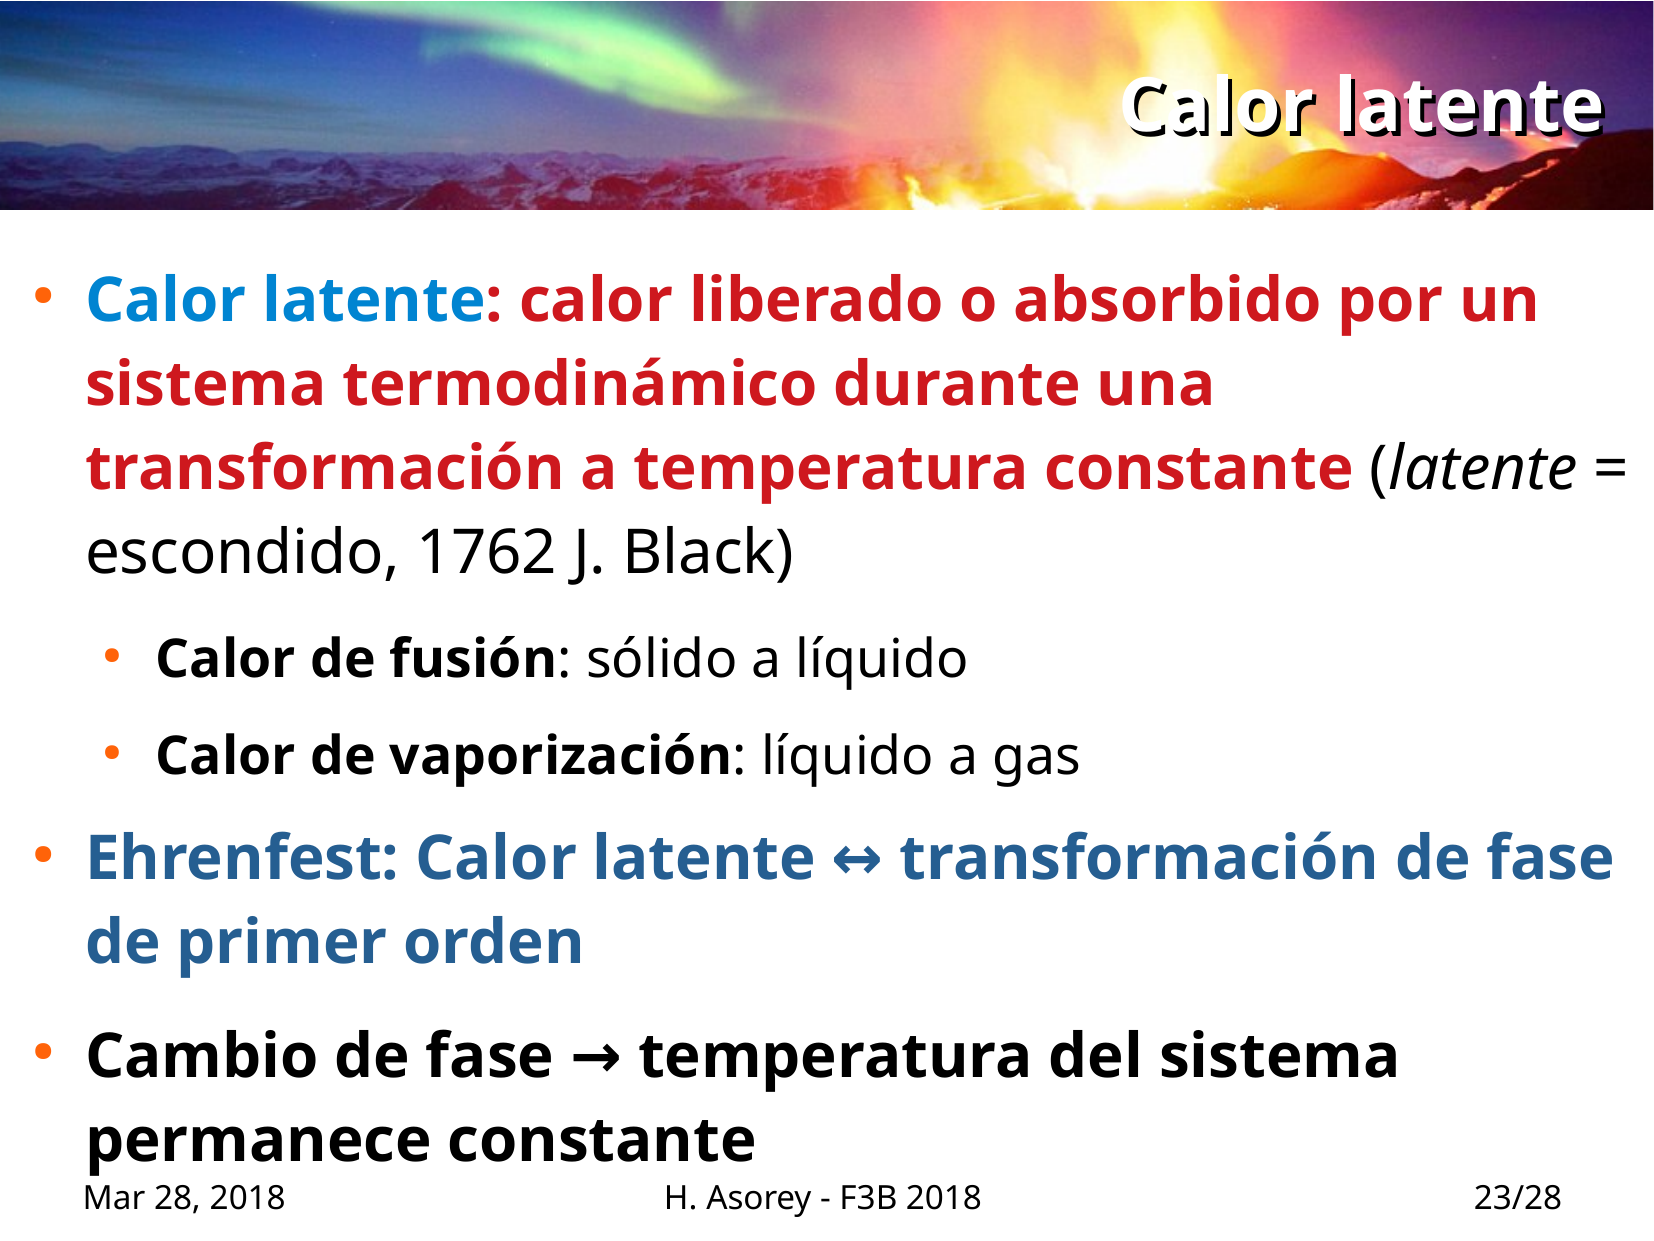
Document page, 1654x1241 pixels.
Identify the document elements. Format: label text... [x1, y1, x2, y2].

list Calor latente: calor liberado o absorbido por un sistema termodinámico durante una transformación a temperatura constante (latente = escondido, 1762 J. Black) Calor de fusión: sólido a líquido Calor de vaporización: líquido a gas Ehrenfest: Calor latente ↔ transformación de fase de primer orden Cambio de fase → temperatura del sistema permanece constante [15, 255, 1636, 1186]
picture [0, 1, 1654, 210]
title Calor latente [45, 15, 1606, 191]
